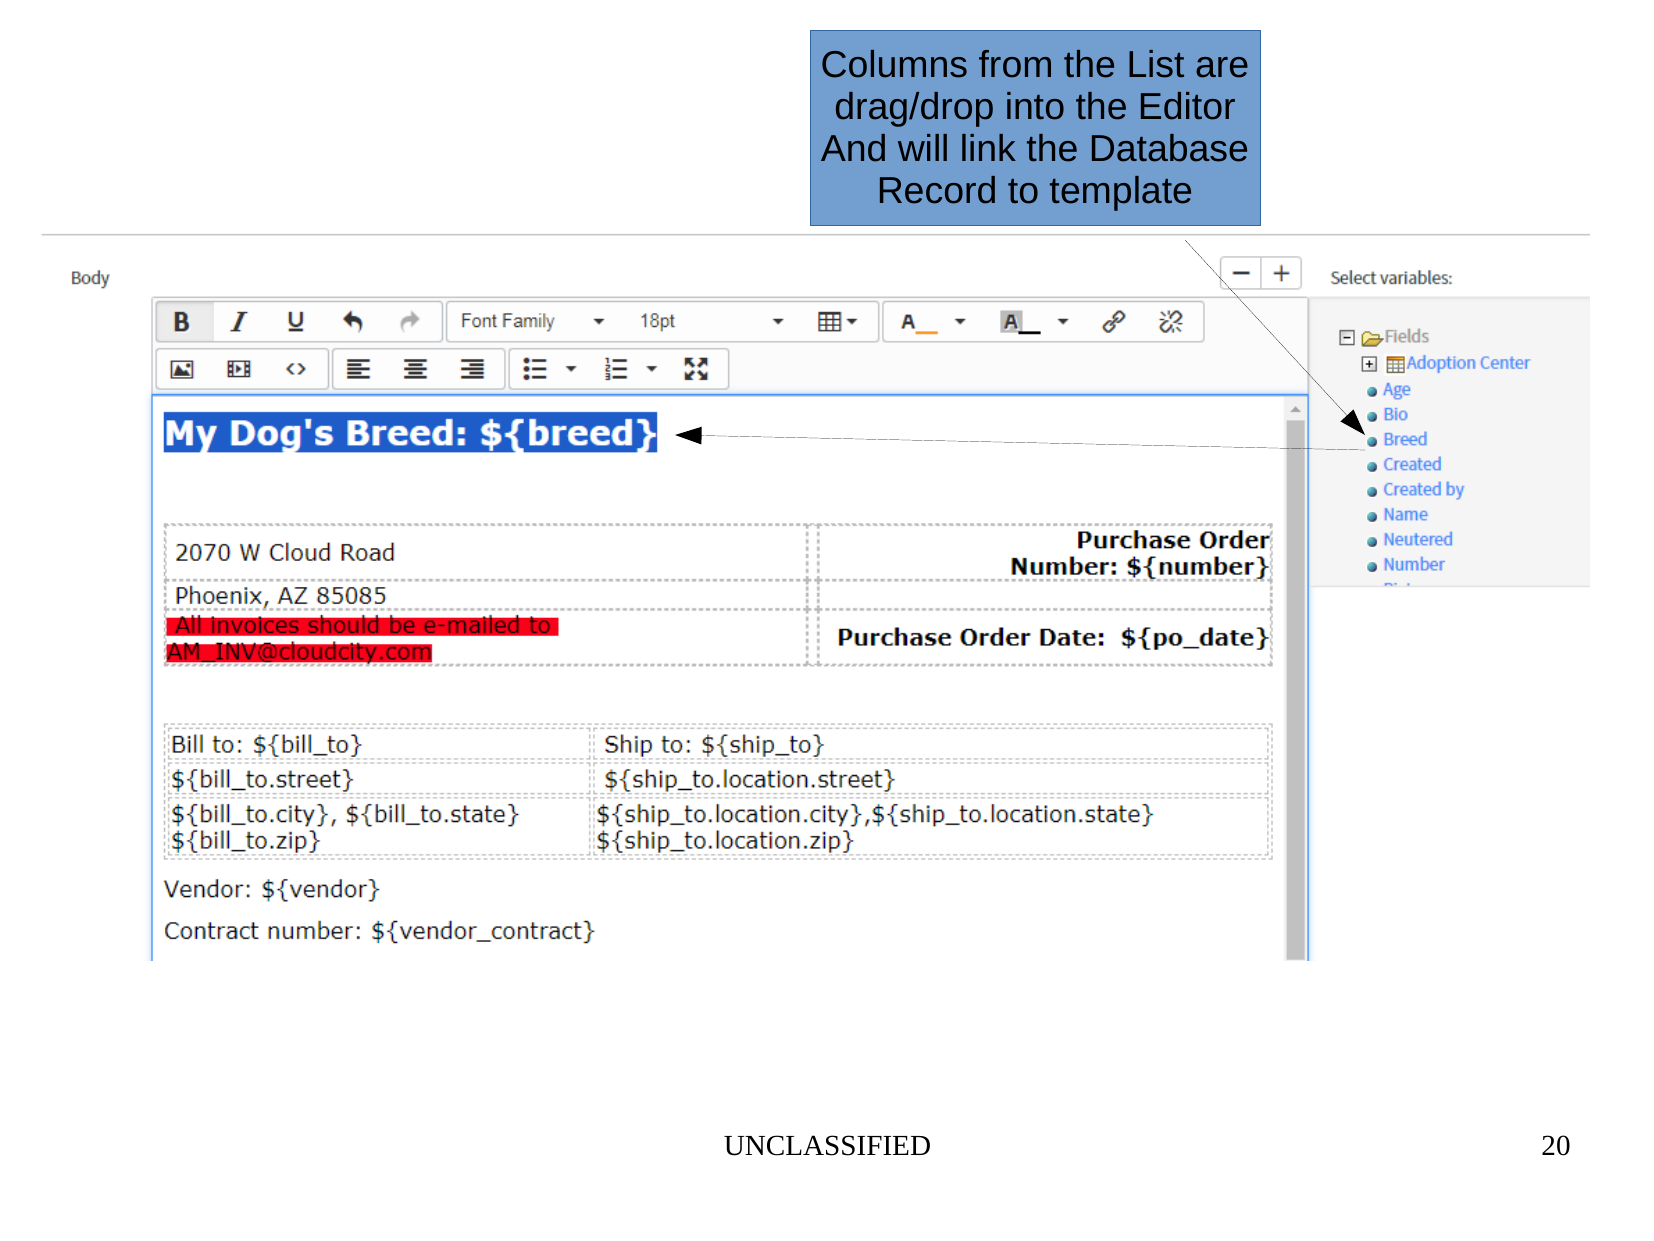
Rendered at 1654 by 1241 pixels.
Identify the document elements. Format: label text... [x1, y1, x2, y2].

text_box Columns from the List are drag/drop into the Editor And will link the Database Record to template [810, 30, 1261, 226]
picture [41, 210, 1591, 961]
